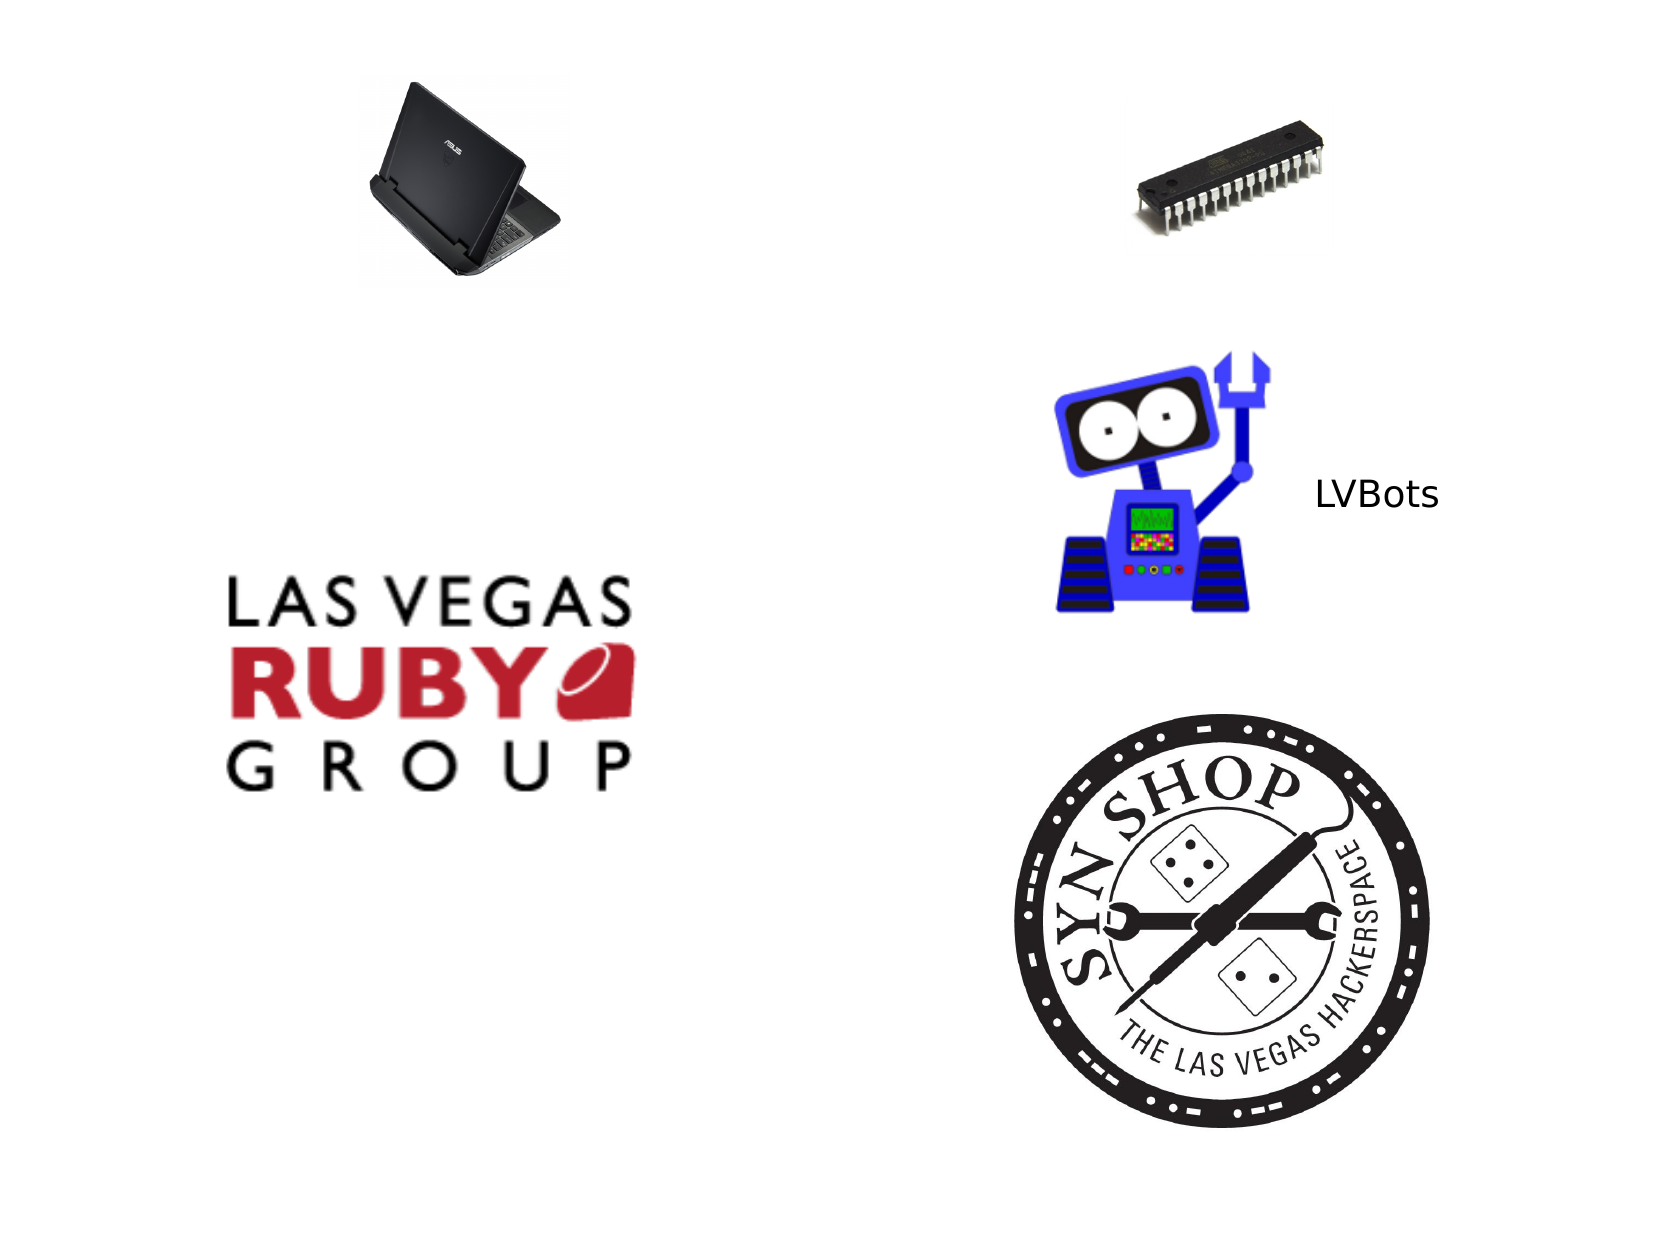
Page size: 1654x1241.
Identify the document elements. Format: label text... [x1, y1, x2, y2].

text_box LVBots [1299, 465, 1456, 524]
picture [1002, 702, 1441, 1141]
picture [1125, 98, 1334, 256]
picture [225, 569, 646, 815]
picture [358, 74, 571, 287]
picture [1023, 335, 1306, 646]
